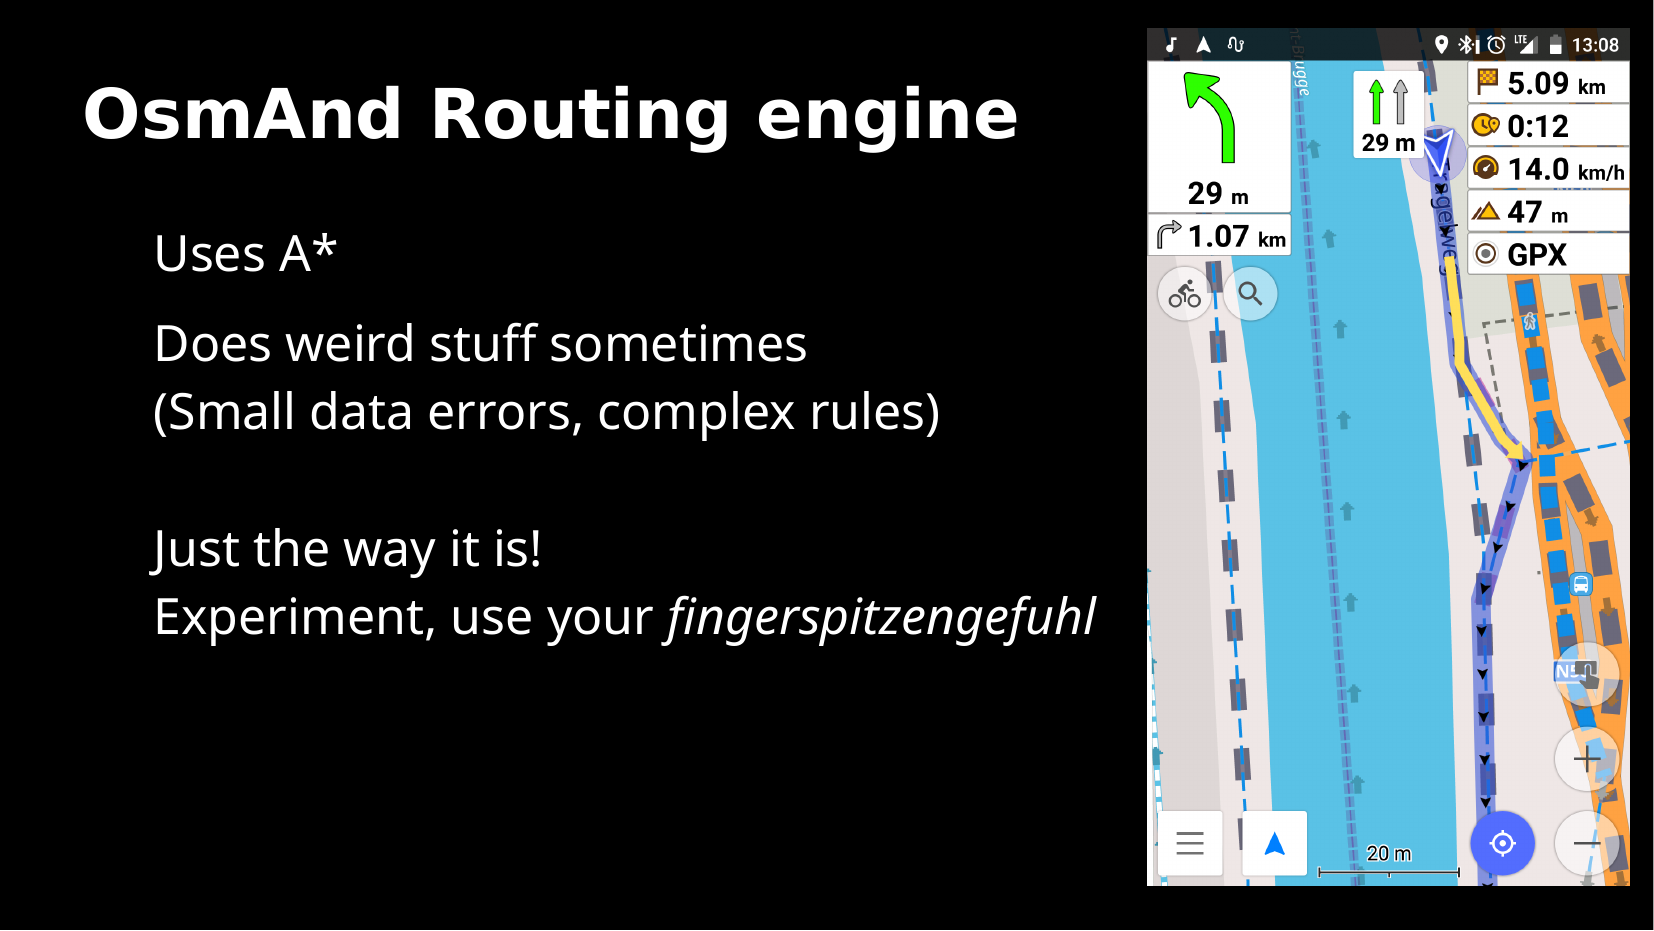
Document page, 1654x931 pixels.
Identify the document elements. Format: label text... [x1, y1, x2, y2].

list Uses A* Does weird stuff sometimes (Small data errors, complex rules) Just the way it is! Experiment, use your fingerspitzengefuhl [82, 217, 1147, 758]
title OsmAnd Routing engine [82, 37, 1147, 193]
picture [1147, 28, 1630, 886]
